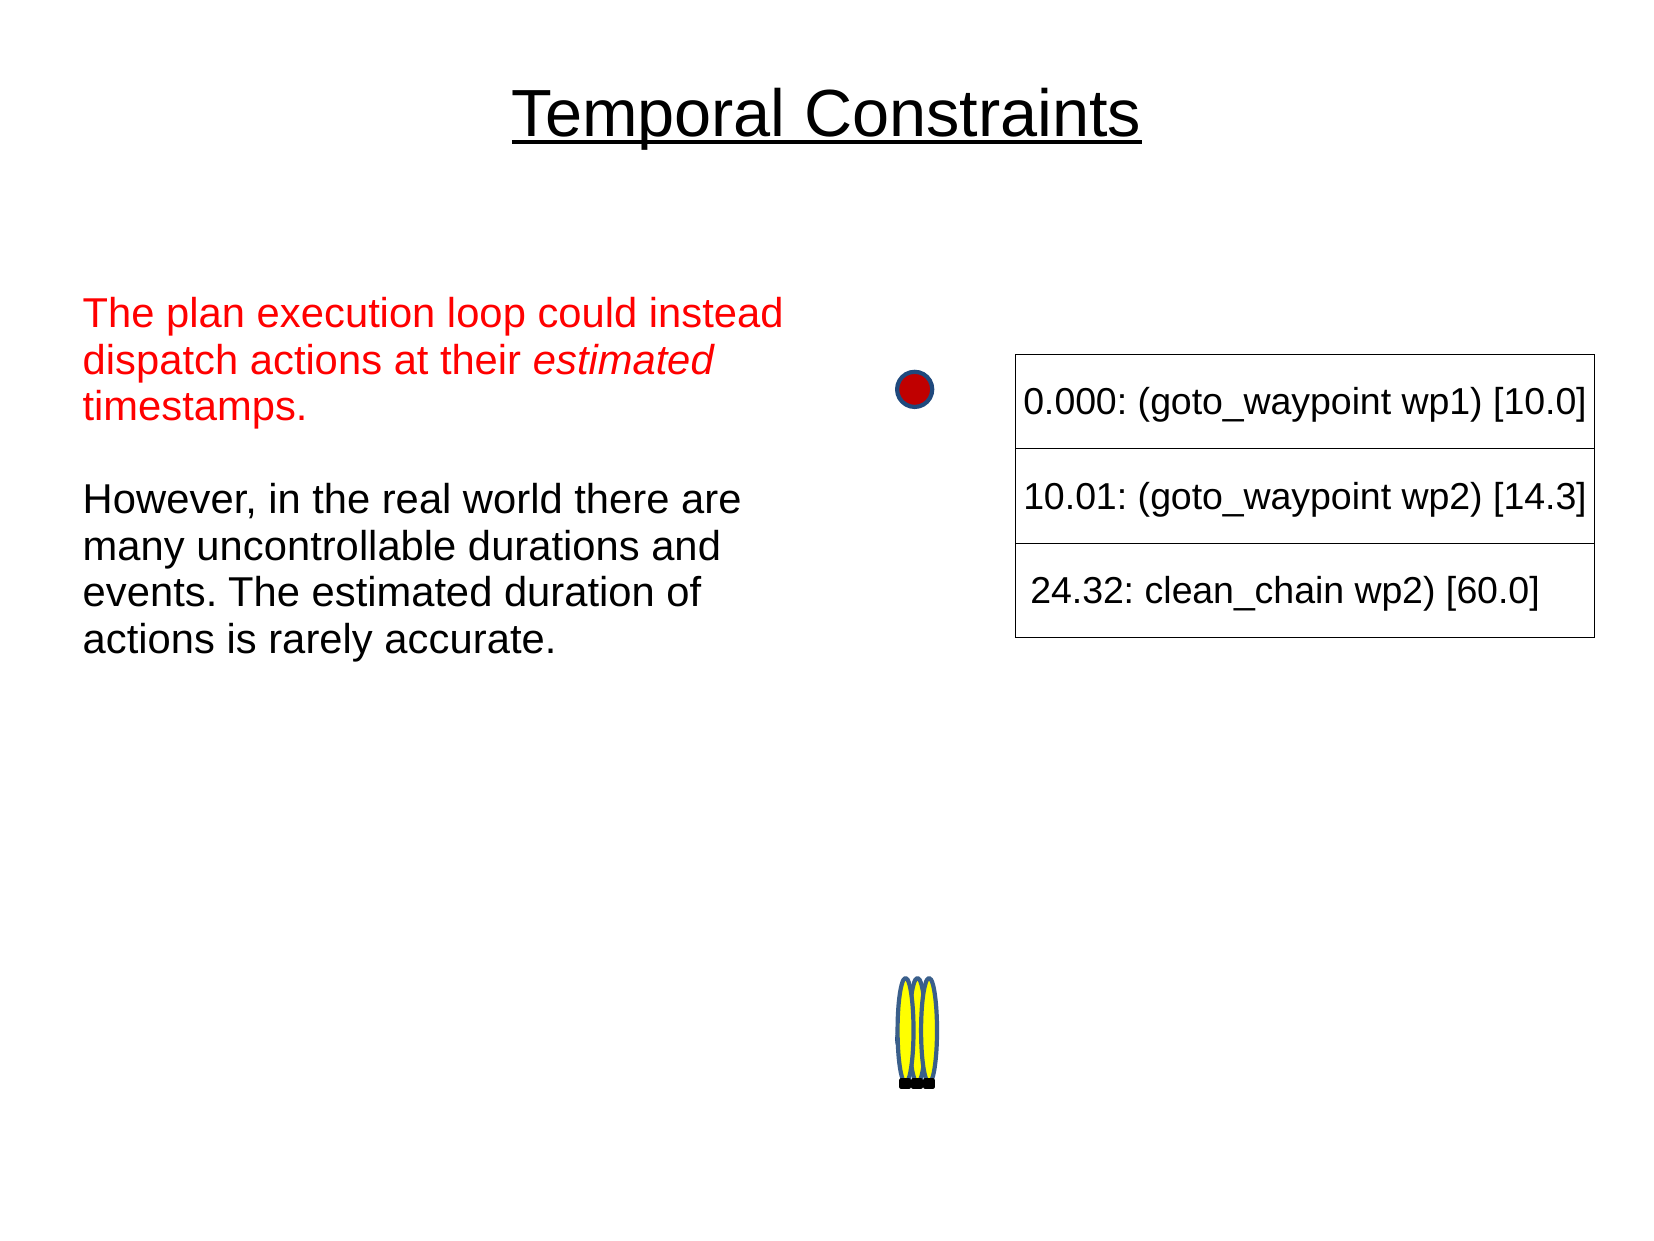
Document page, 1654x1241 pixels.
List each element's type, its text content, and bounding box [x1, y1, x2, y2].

text_box 0.000: (goto_waypoint wp1) [10.0] [1015, 354, 1595, 448]
text_box [897, 371, 933, 407]
text_box [897, 977, 938, 1087]
title Temporal Constraints [82, 49, 1571, 178]
subtitle The plan execution loop could instead dispatch actions at their estimated timestamps. However, in the real world there are many uncontrollable durations and events. The estimated duration of actions is rarely accurate. [82, 290, 804, 1010]
text_box 10.01: (goto_waypoint wp2) [14.3] [1015, 448, 1595, 543]
text_box 24.32: clean_chain wp2) [60.0] [1015, 543, 1595, 638]
